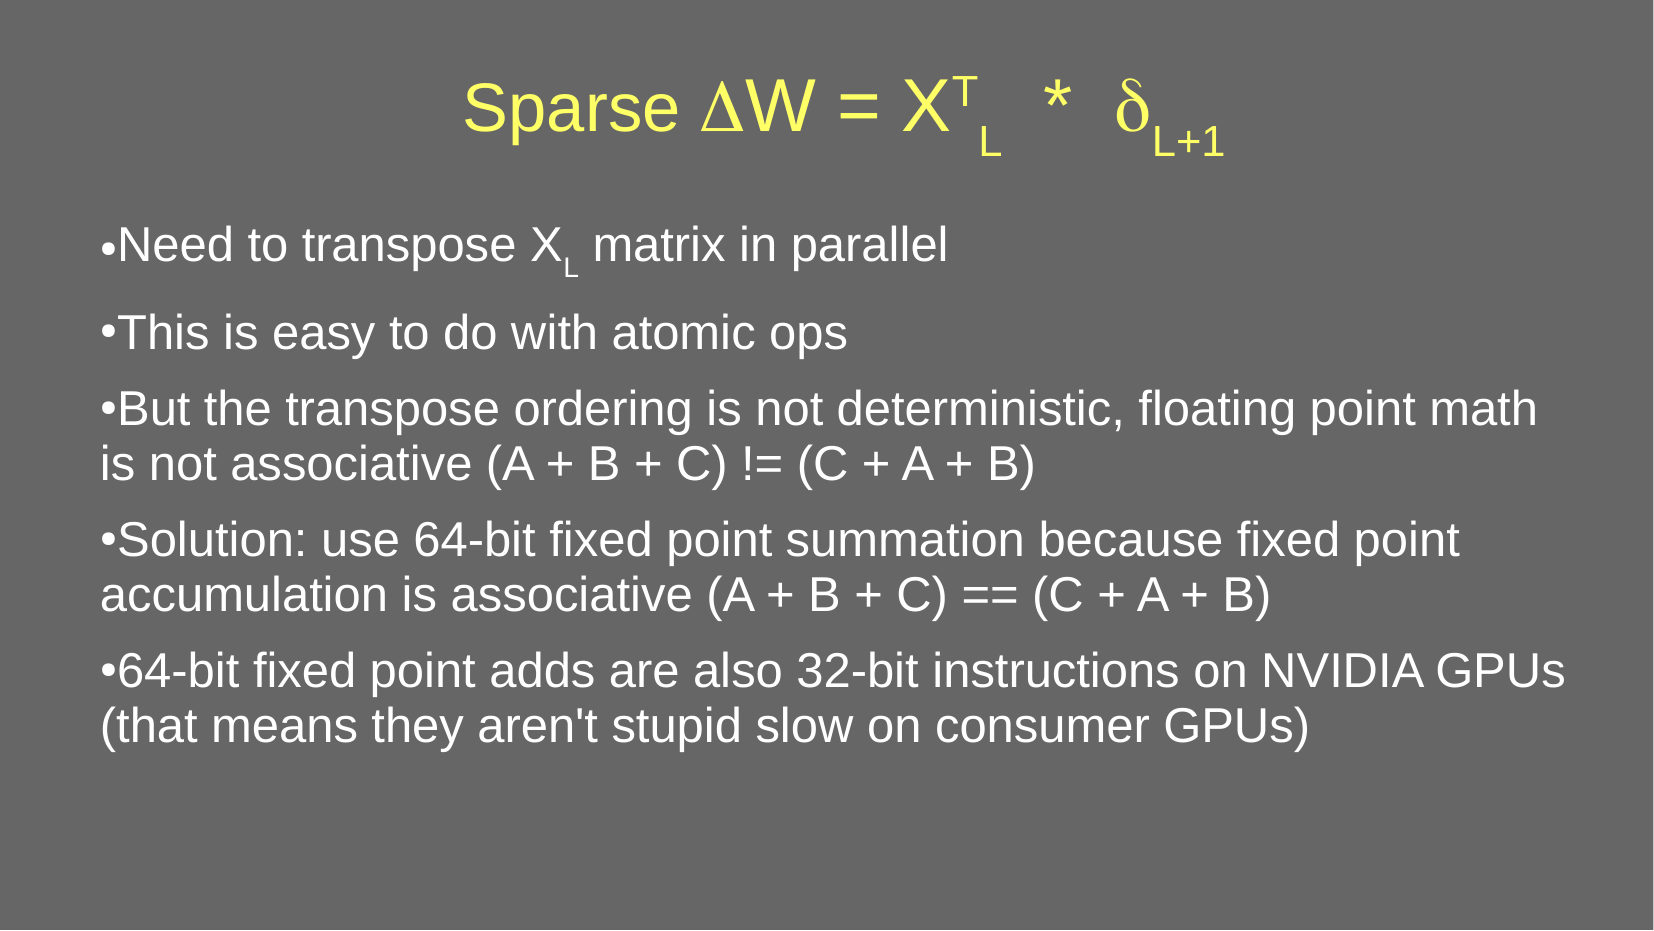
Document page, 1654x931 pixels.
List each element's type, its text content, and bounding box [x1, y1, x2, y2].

list Need to transpose XL matrix in parallel This is easy to do with atomic ops But the transpose ordering is not deterministic, floating point math is not associative (A + B + C) != (C + A + B) Solution: use 64-bit fixed point summation because fixed point accumulation is associative (A + B + C) == (C + A + B) 64-bit fixed point adds are also 32-bit instructions on NVIDIA GPUs (that means they aren't stupid slow on consumer GPUs) [82, 217, 1571, 757]
title Sparse DW = XTL * dL+1 [82, 36, 1571, 193]
